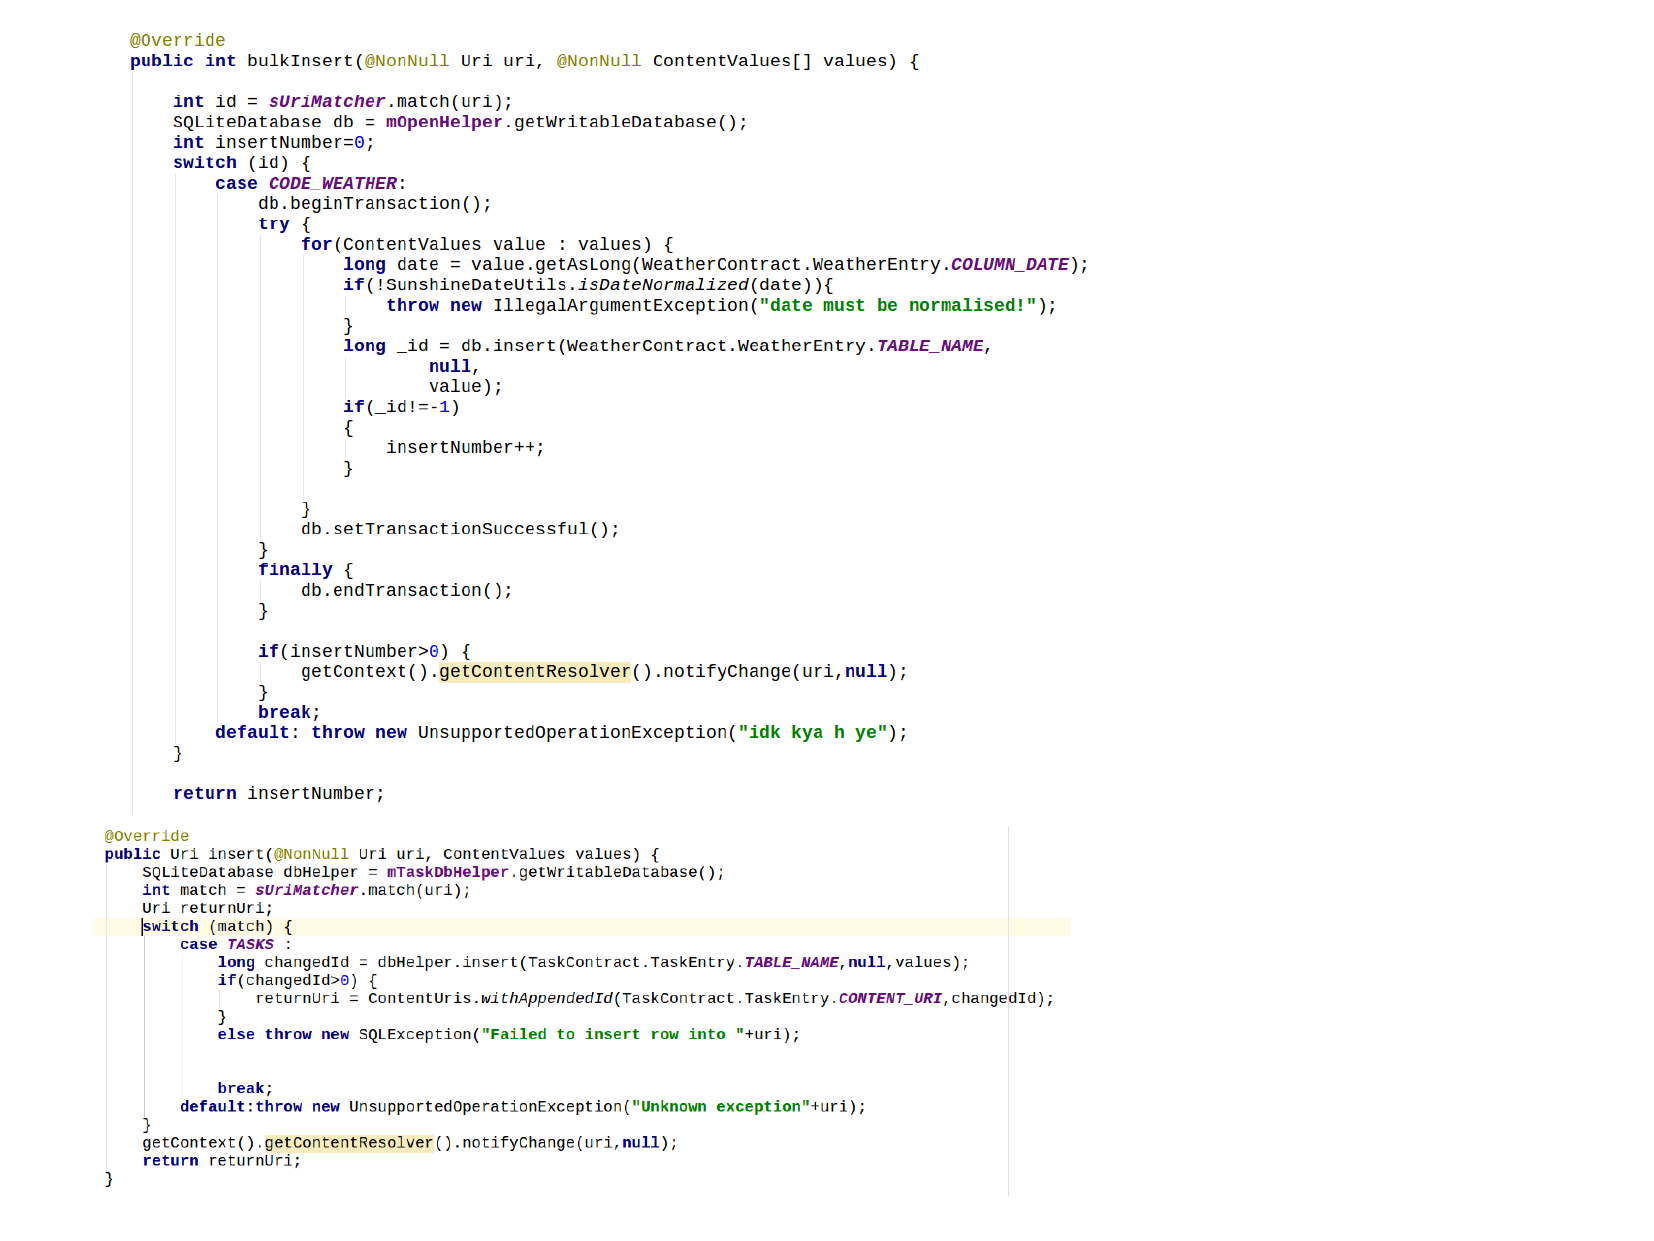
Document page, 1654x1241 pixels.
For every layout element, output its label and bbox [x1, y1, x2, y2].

picture [94, 826, 1071, 1196]
picture [115, 33, 1111, 815]
